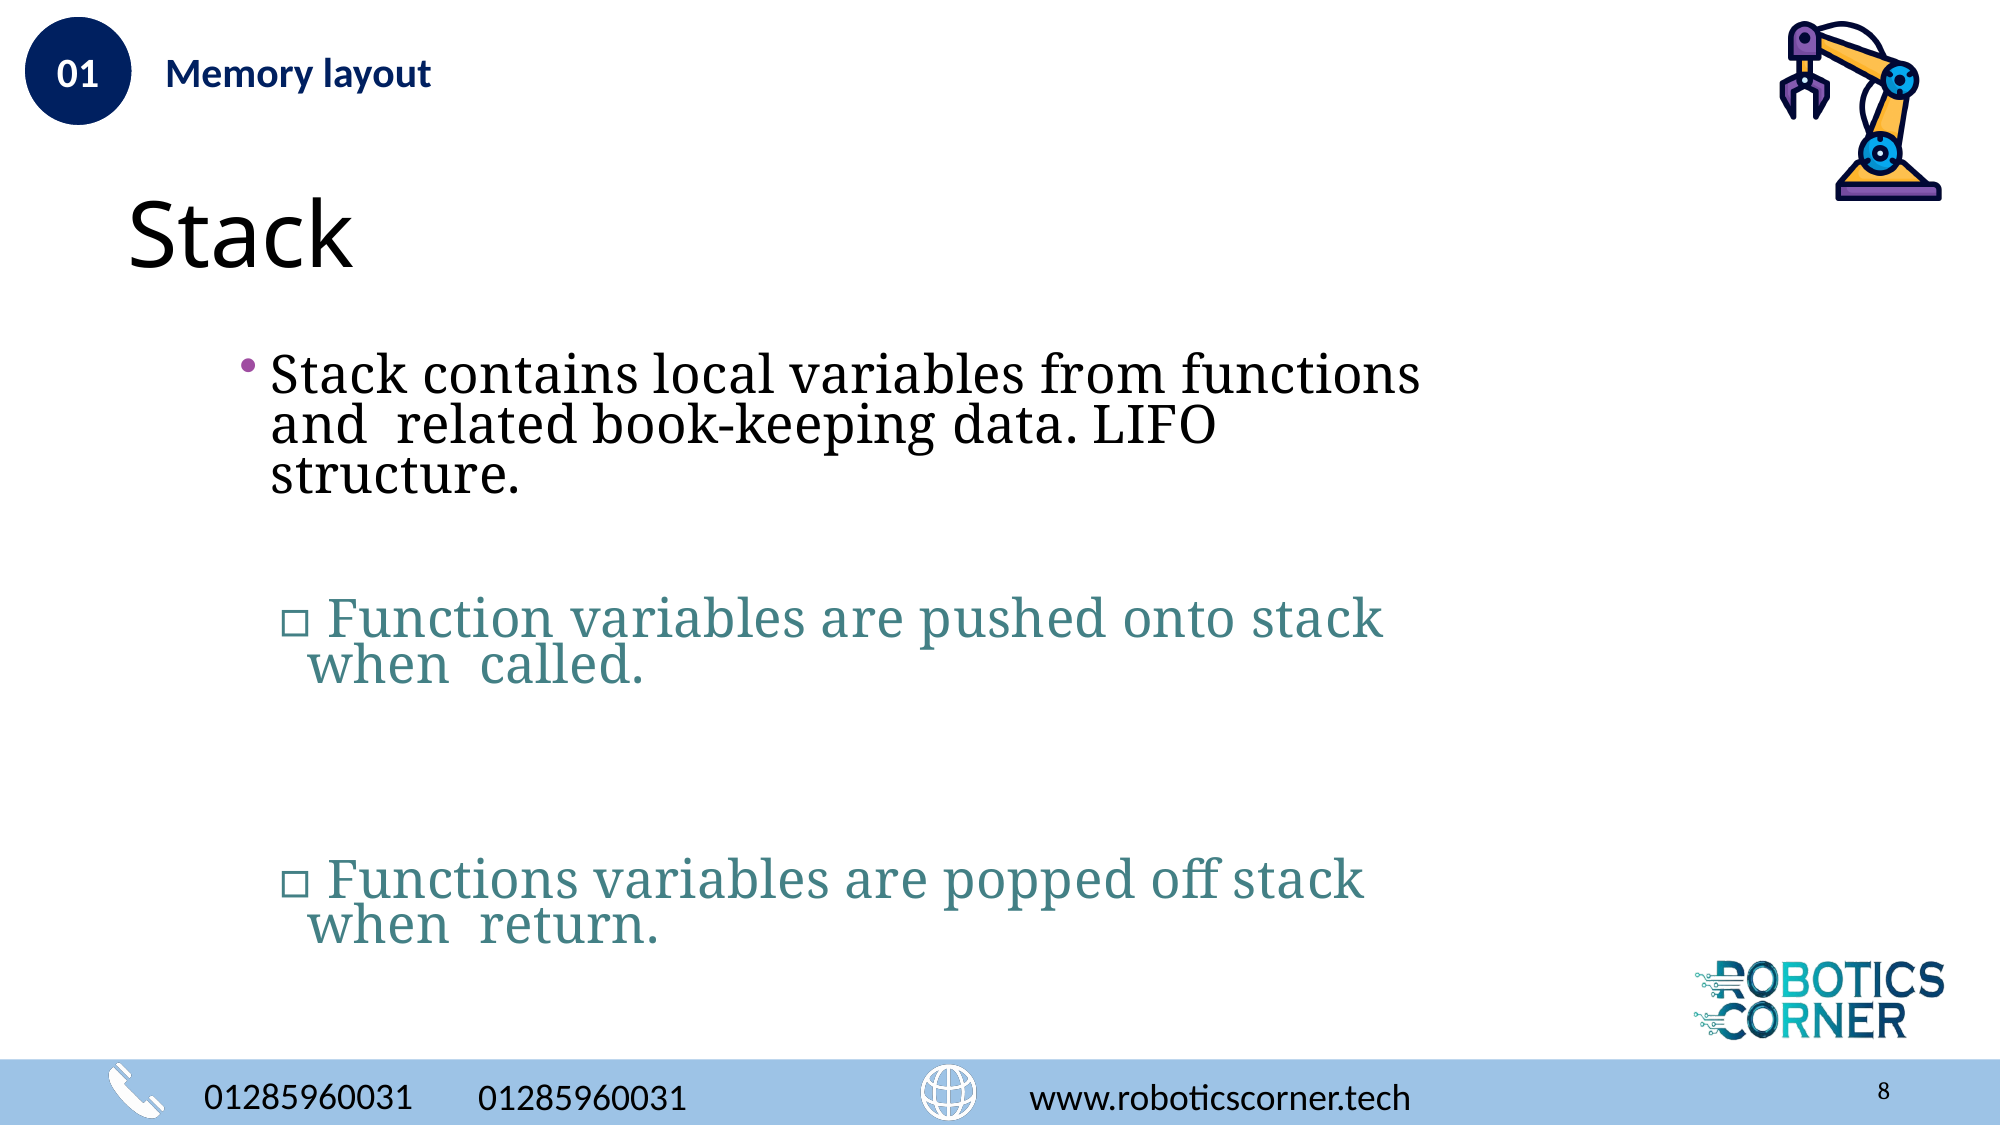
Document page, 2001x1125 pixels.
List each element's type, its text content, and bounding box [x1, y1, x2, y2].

text_box Memory layout [150, 38, 622, 103]
text_box Stack contains local variables from functions and related book-keeping data. LIFO structure. ▫ Function variables are pushed onto stack when called. ▫ Functions variables are popped off stack when return. [237, 337, 1439, 953]
picture [1680, 859, 1953, 1059]
picture [103, 1057, 170, 1124]
picture [915, 1059, 981, 1125]
title Stack [125, 117, 511, 341]
picture [1771, 21, 1950, 201]
text_box 01 [22, 14, 134, 128]
